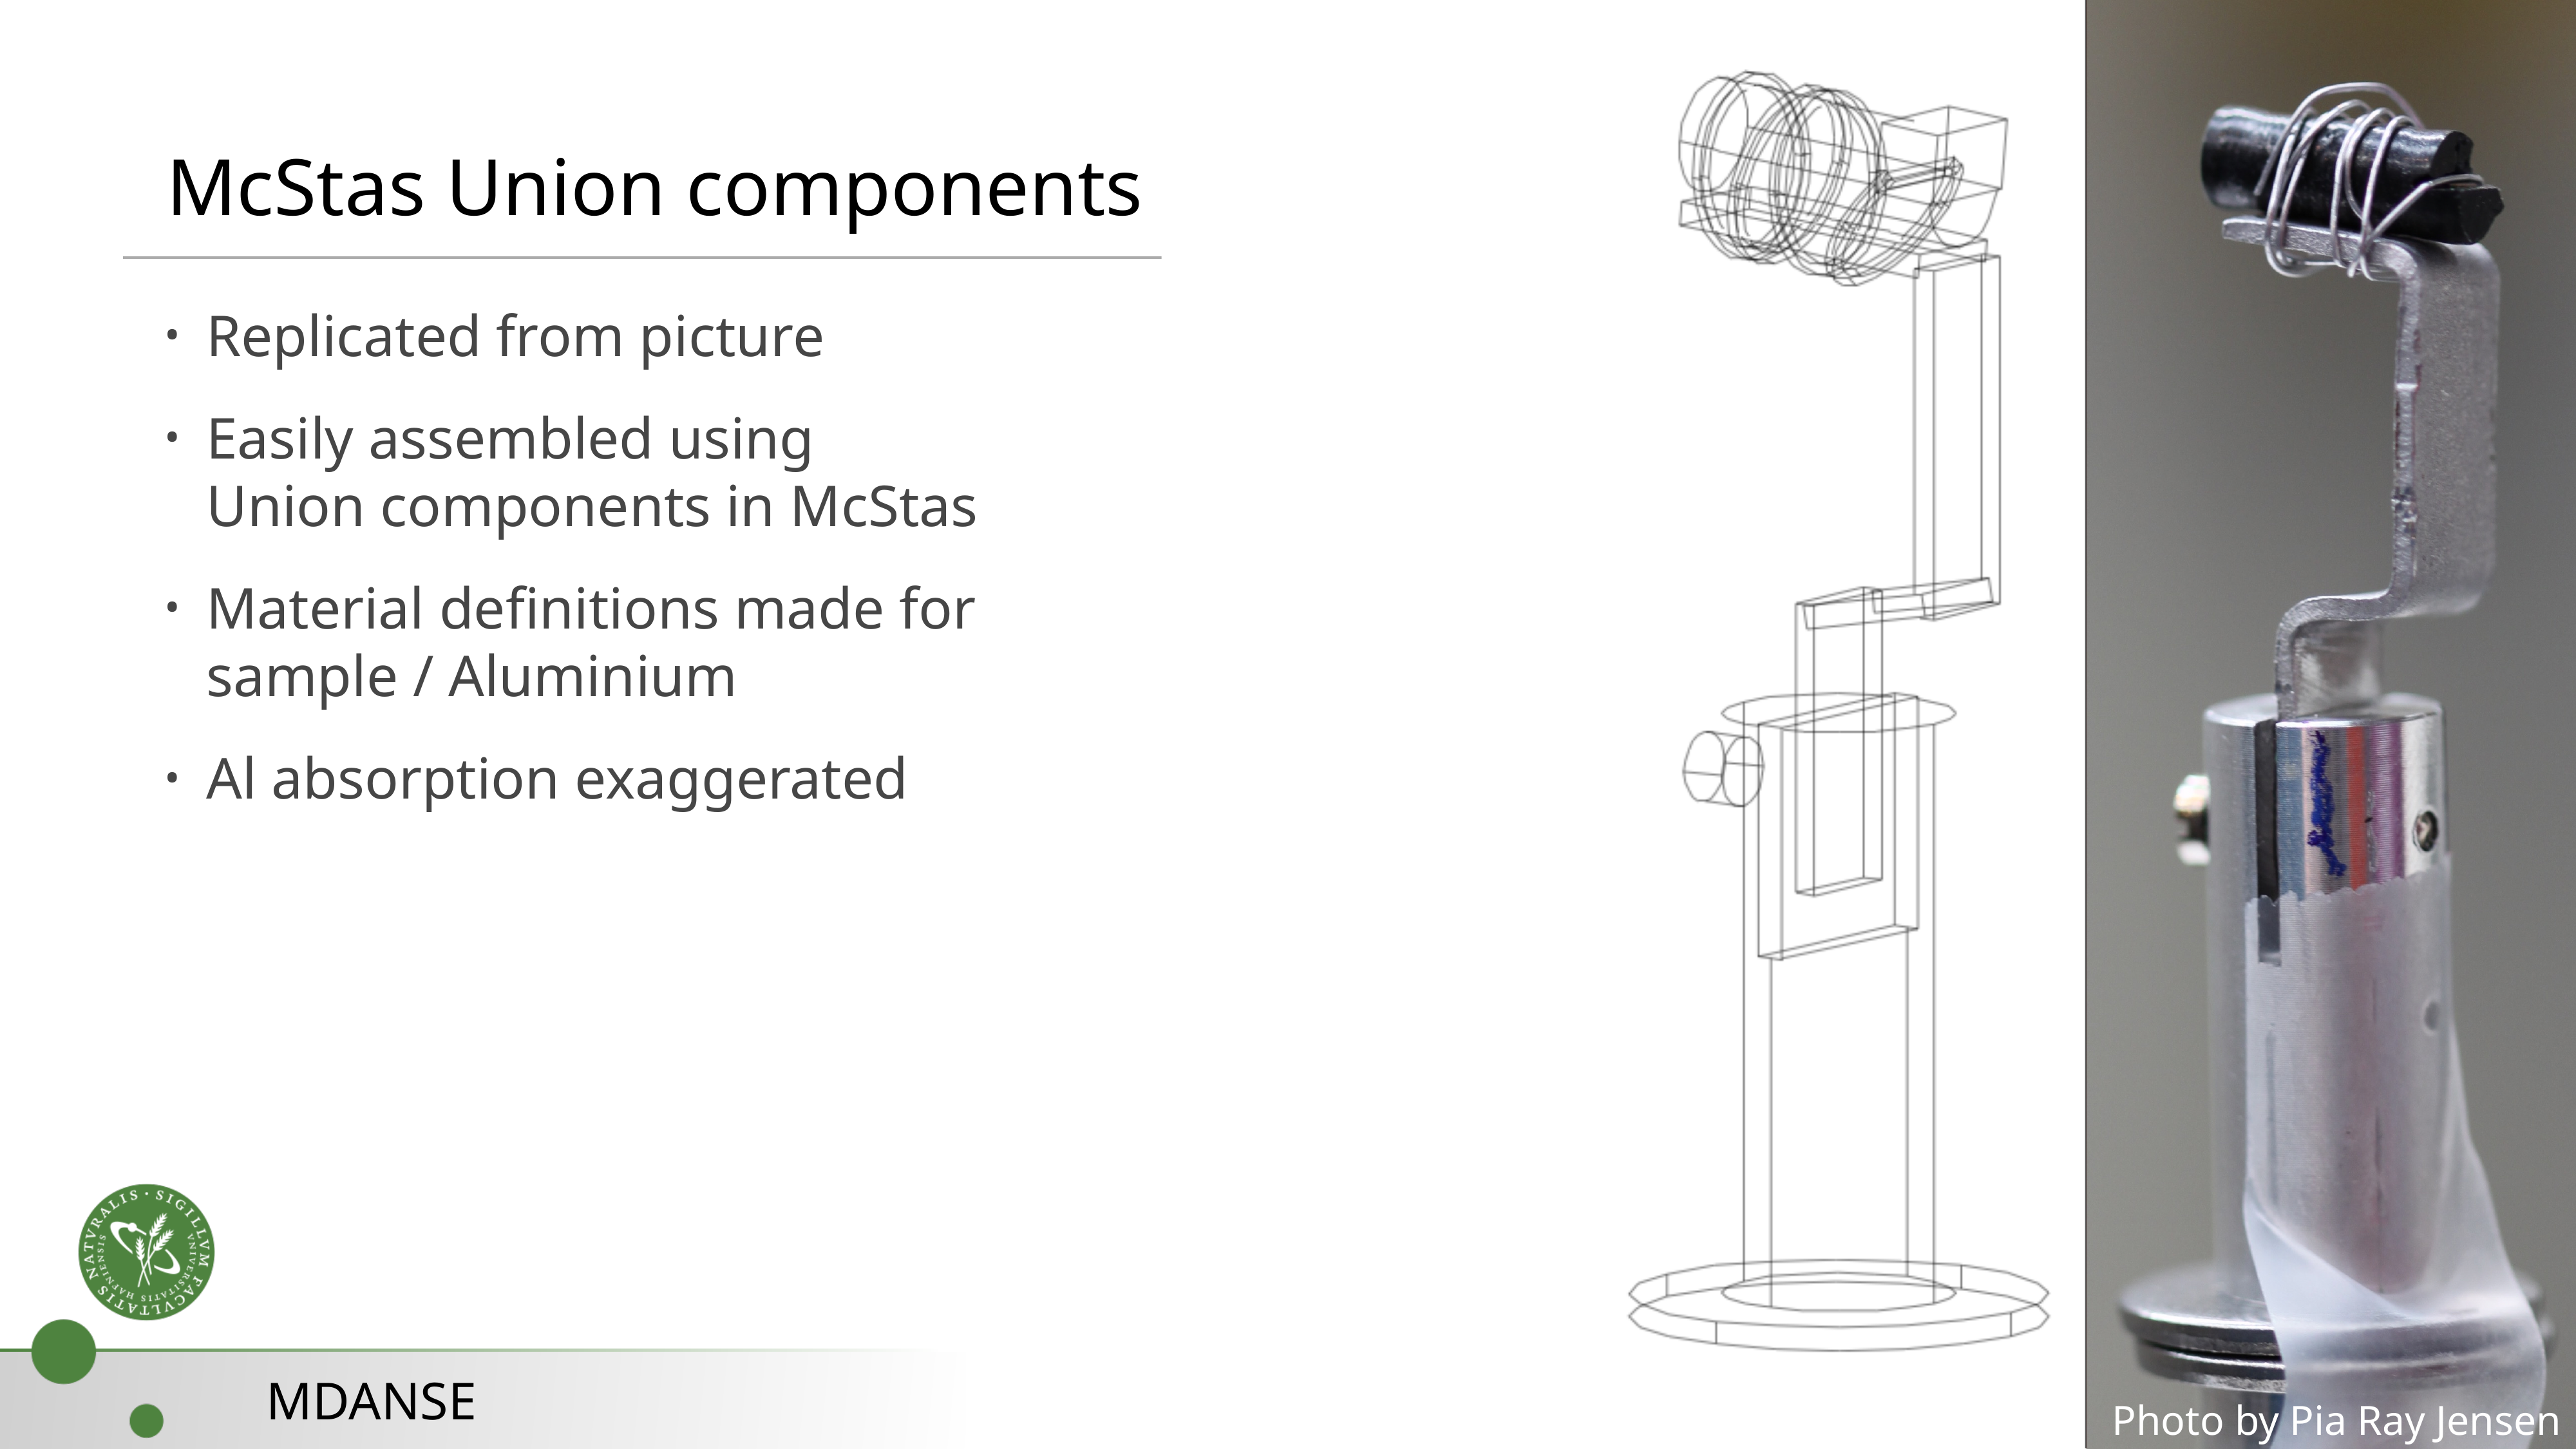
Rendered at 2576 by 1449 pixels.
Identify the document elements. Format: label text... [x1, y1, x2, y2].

title McStas Union components [158, 0, 1922, 239]
list Replicated from picture Easily assembled using Union components in McStas Material definitions made for sample / Aluminium Al absorption exaggerated [158, 294, 991, 1141]
picture [31, 1184, 215, 1349]
picture [1561, 9, 2060, 1426]
text_box Photo by Pia Ray Jensen [2107, 1389, 2568, 1449]
picture [31, 1352, 215, 1439]
picture [2085, 0, 2576, 1449]
